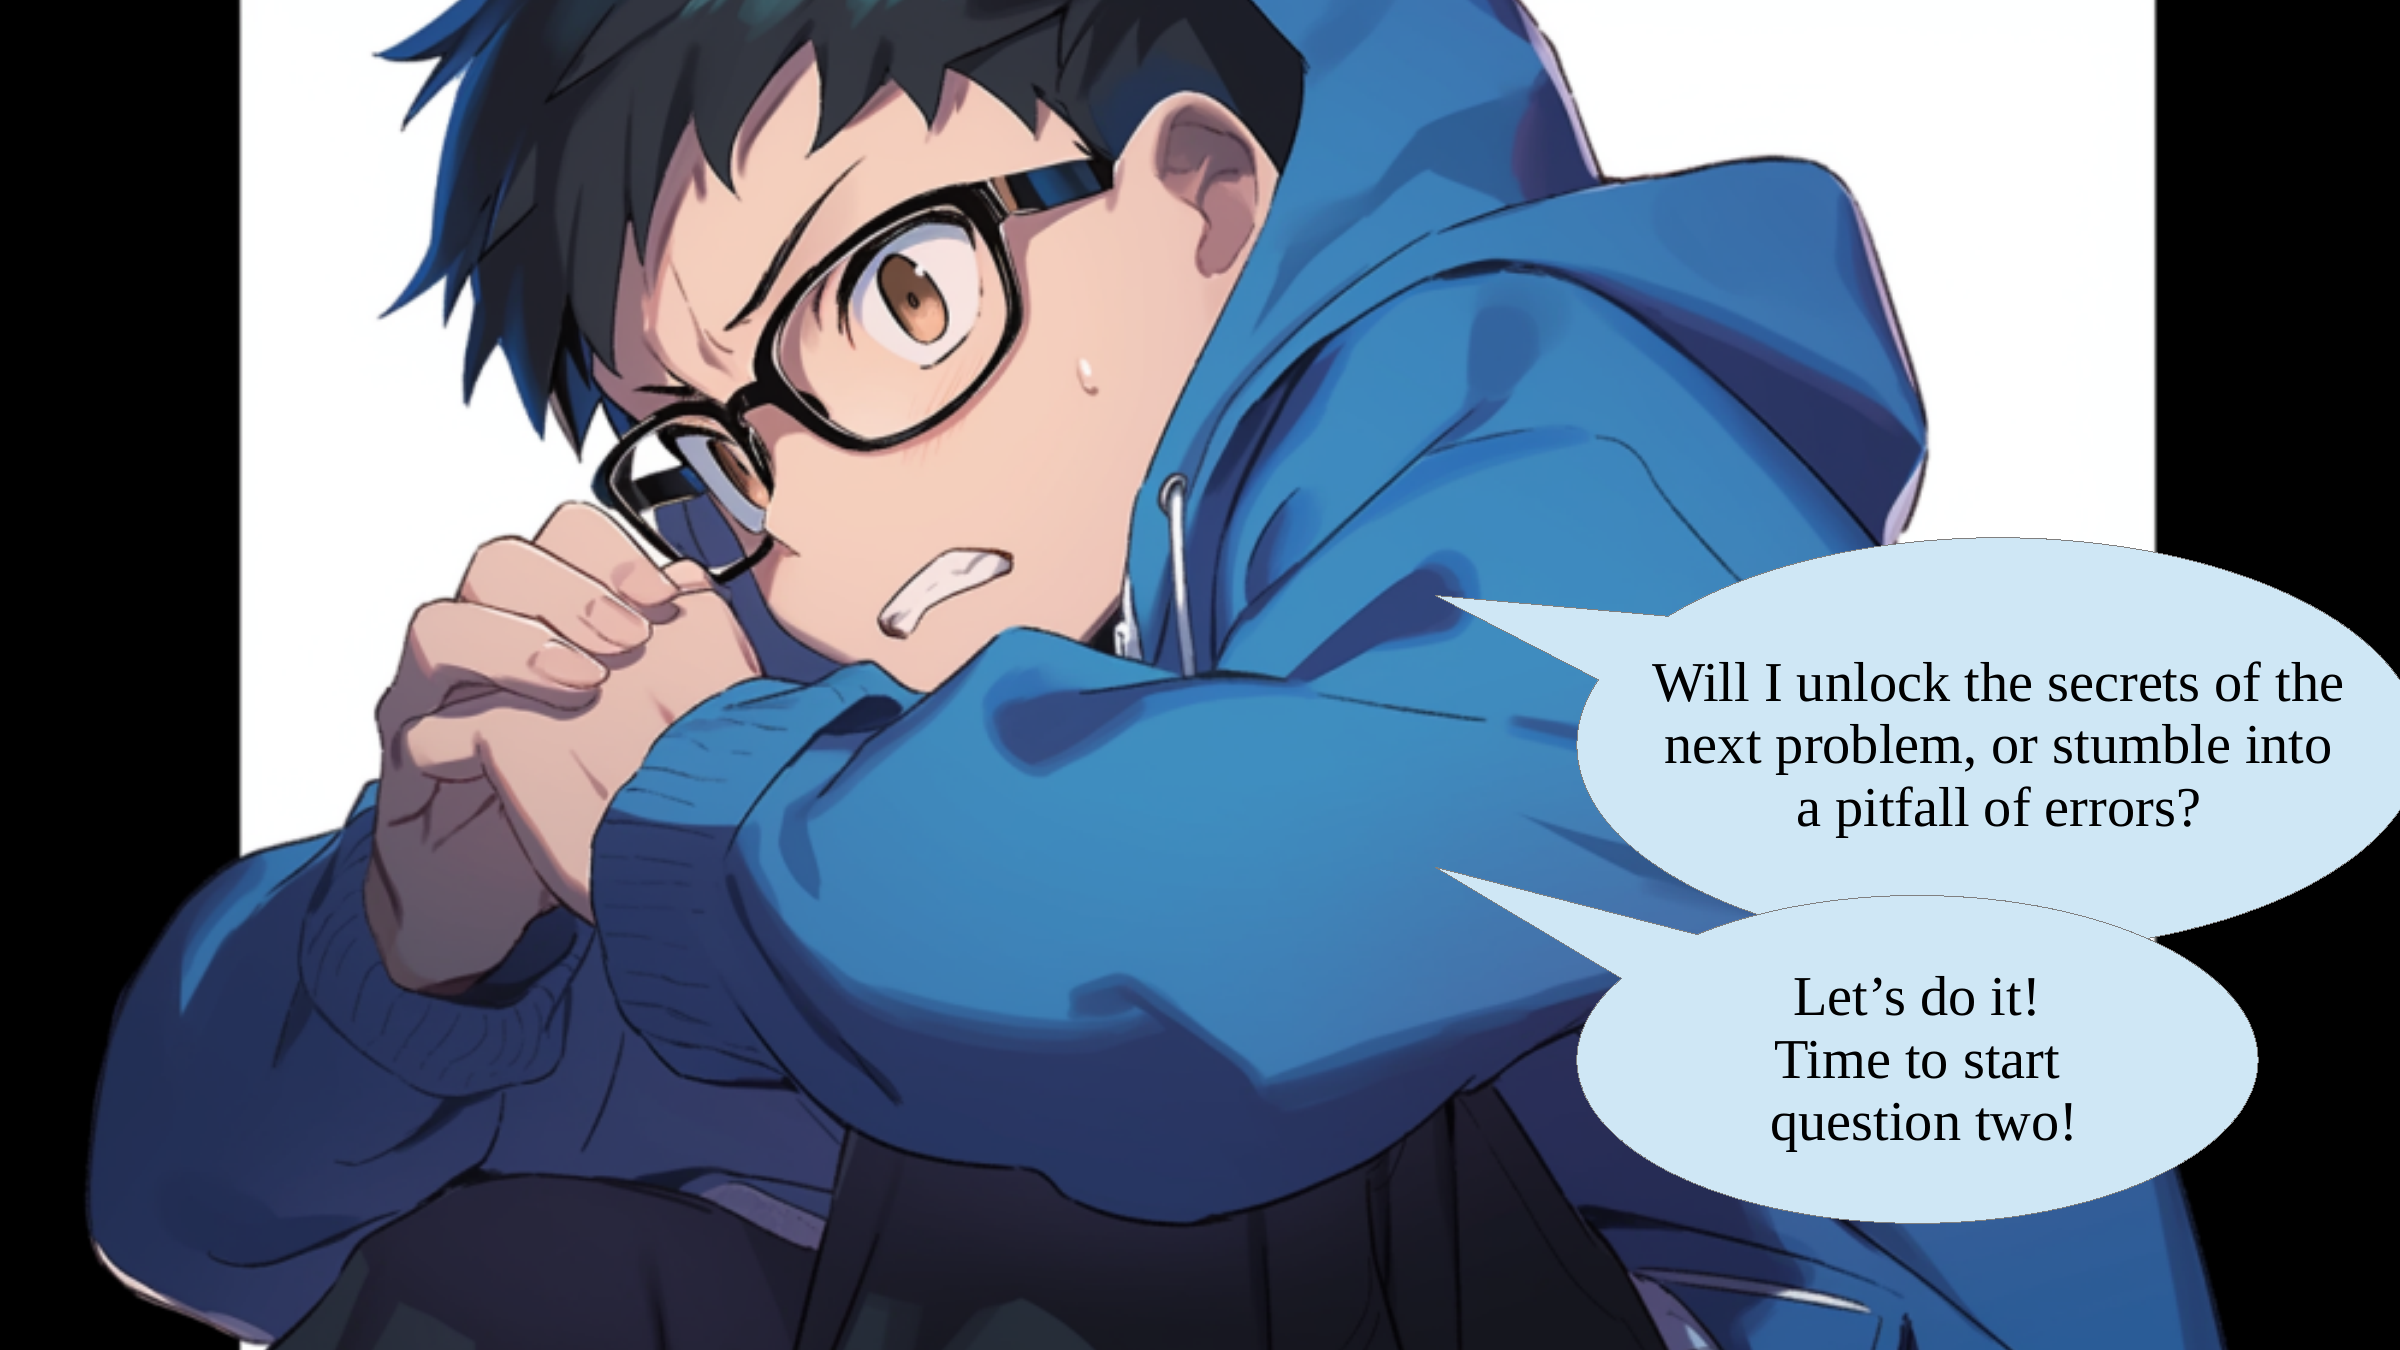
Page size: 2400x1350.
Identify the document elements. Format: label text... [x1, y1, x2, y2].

text_box Will I unlock the secrets of the next problem, or stumble into a pitfall of errors? [1435, 537, 2400, 939]
picture [0, 0, 2400, 1350]
text_box Let’s do it! Time to start question two! [1435, 867, 2259, 1224]
